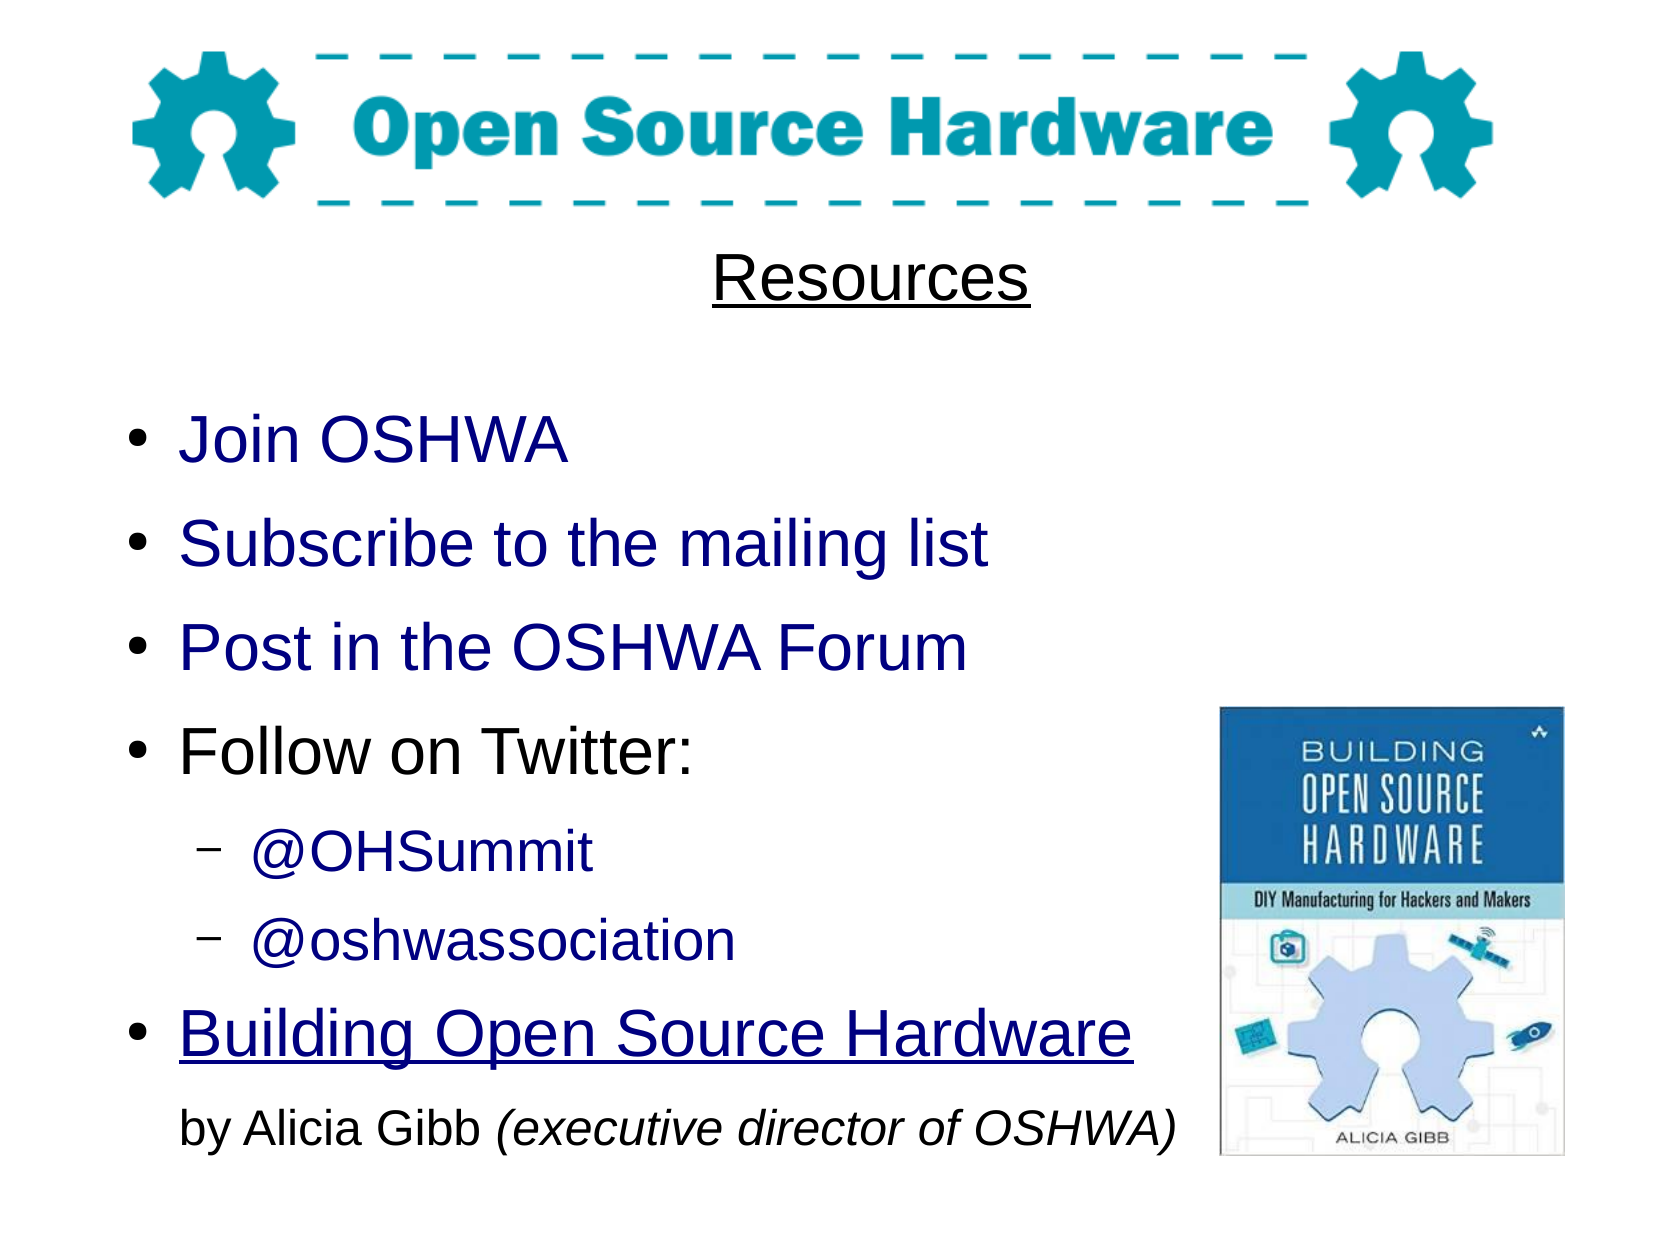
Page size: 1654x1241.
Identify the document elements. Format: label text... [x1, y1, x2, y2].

picture [114, 11, 1531, 241]
picture [1219, 706, 1565, 1156]
list Resources Join OSHWA Subscribe to the mailing list Post in the OSHWA Forum Follow on Twitter: @OHSummit @oshwassociation Building Open Source Hardware by Alicia Gibb (executive director of OSHWA) [108, 239, 1564, 1241]
